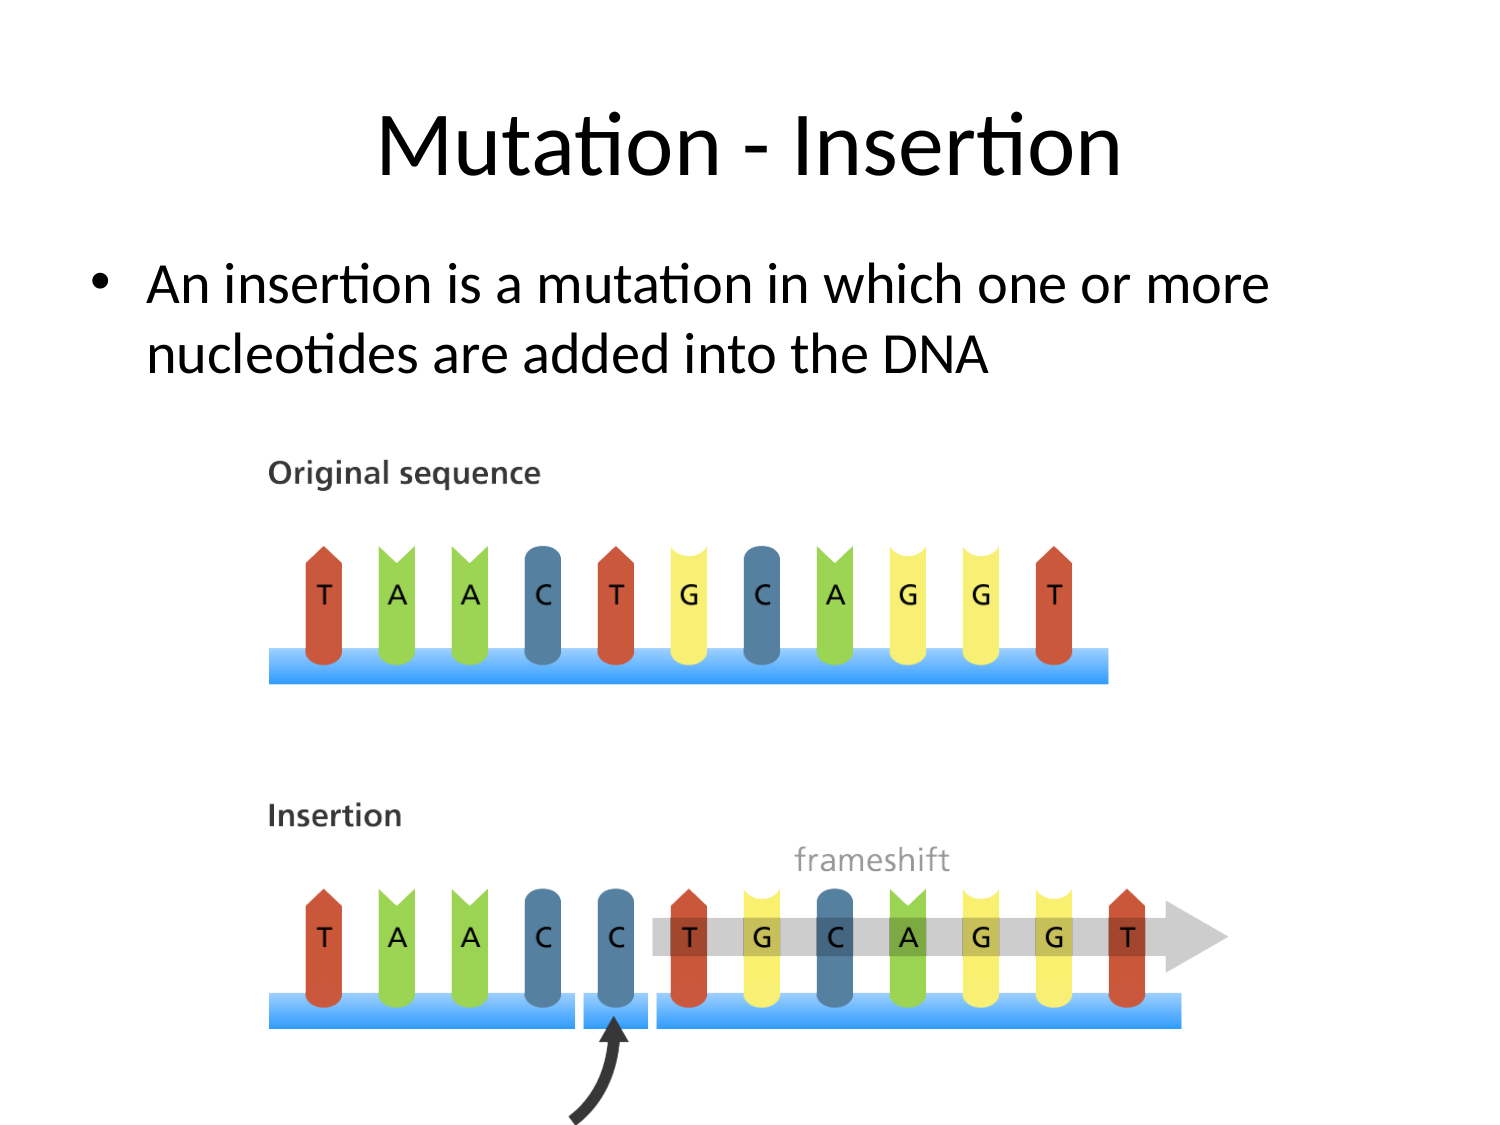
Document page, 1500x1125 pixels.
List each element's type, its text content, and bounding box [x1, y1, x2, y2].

list An insertion is a mutation in which one or more nucleotides are added into the DNA [75, 237, 1425, 981]
title Mutation - Insertion [75, 45, 1425, 233]
picture [129, 419, 1346, 1125]
